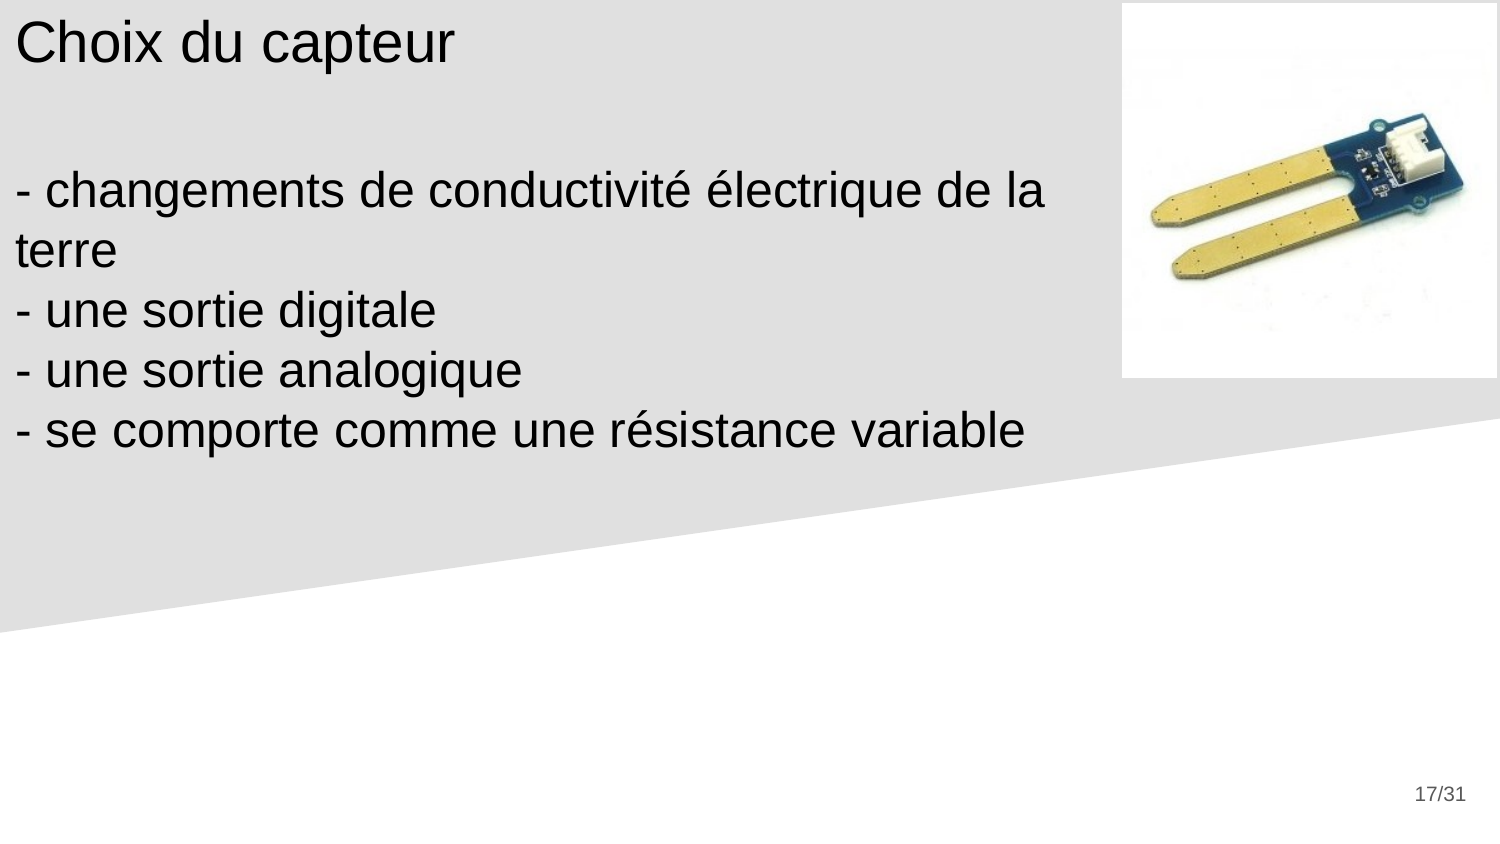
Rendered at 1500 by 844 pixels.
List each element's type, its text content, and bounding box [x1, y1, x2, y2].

title Choix du capteur [0, 0, 1398, 83]
slide_number <numéro>/31 [141, 463, 1482, 844]
title - changements de conductivité électrique de la terre - une sortie digitale - une sortie analogique - se comporte comme une résistance variable [0, 142, 1111, 768]
picture [1122, 3, 1497, 378]
